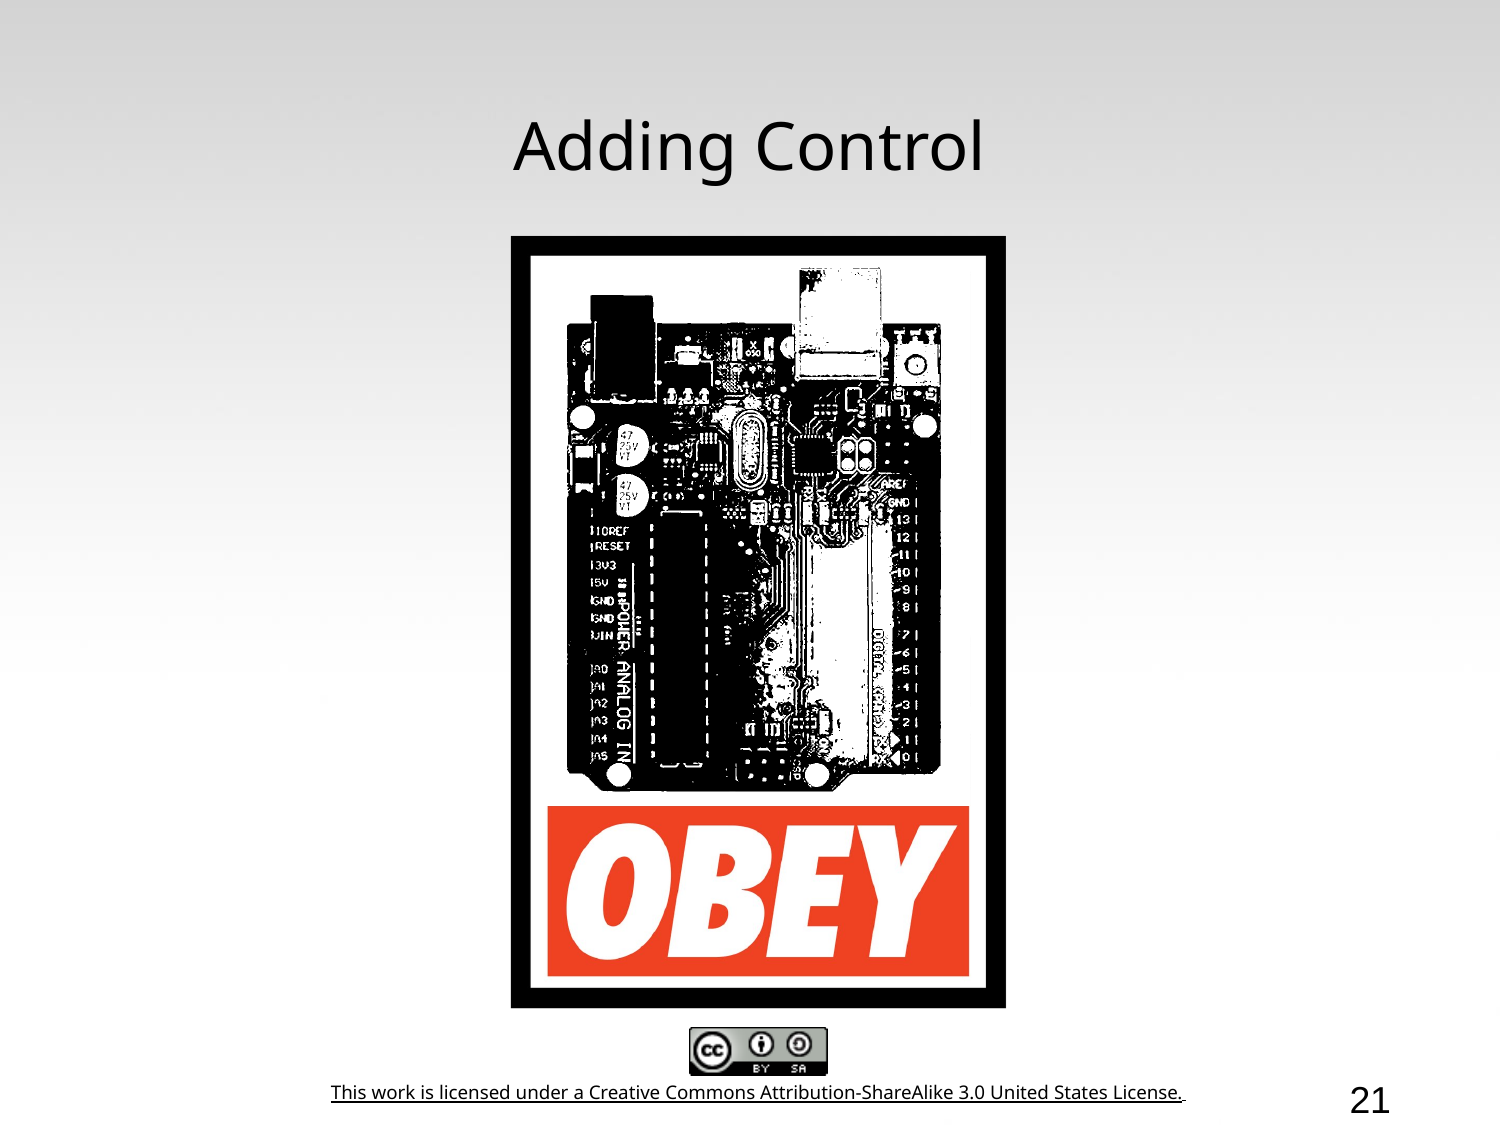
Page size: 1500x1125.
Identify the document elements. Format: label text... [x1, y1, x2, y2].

title Adding Control [112, 49, 1388, 238]
picture [0, 0, 1500, 1125]
